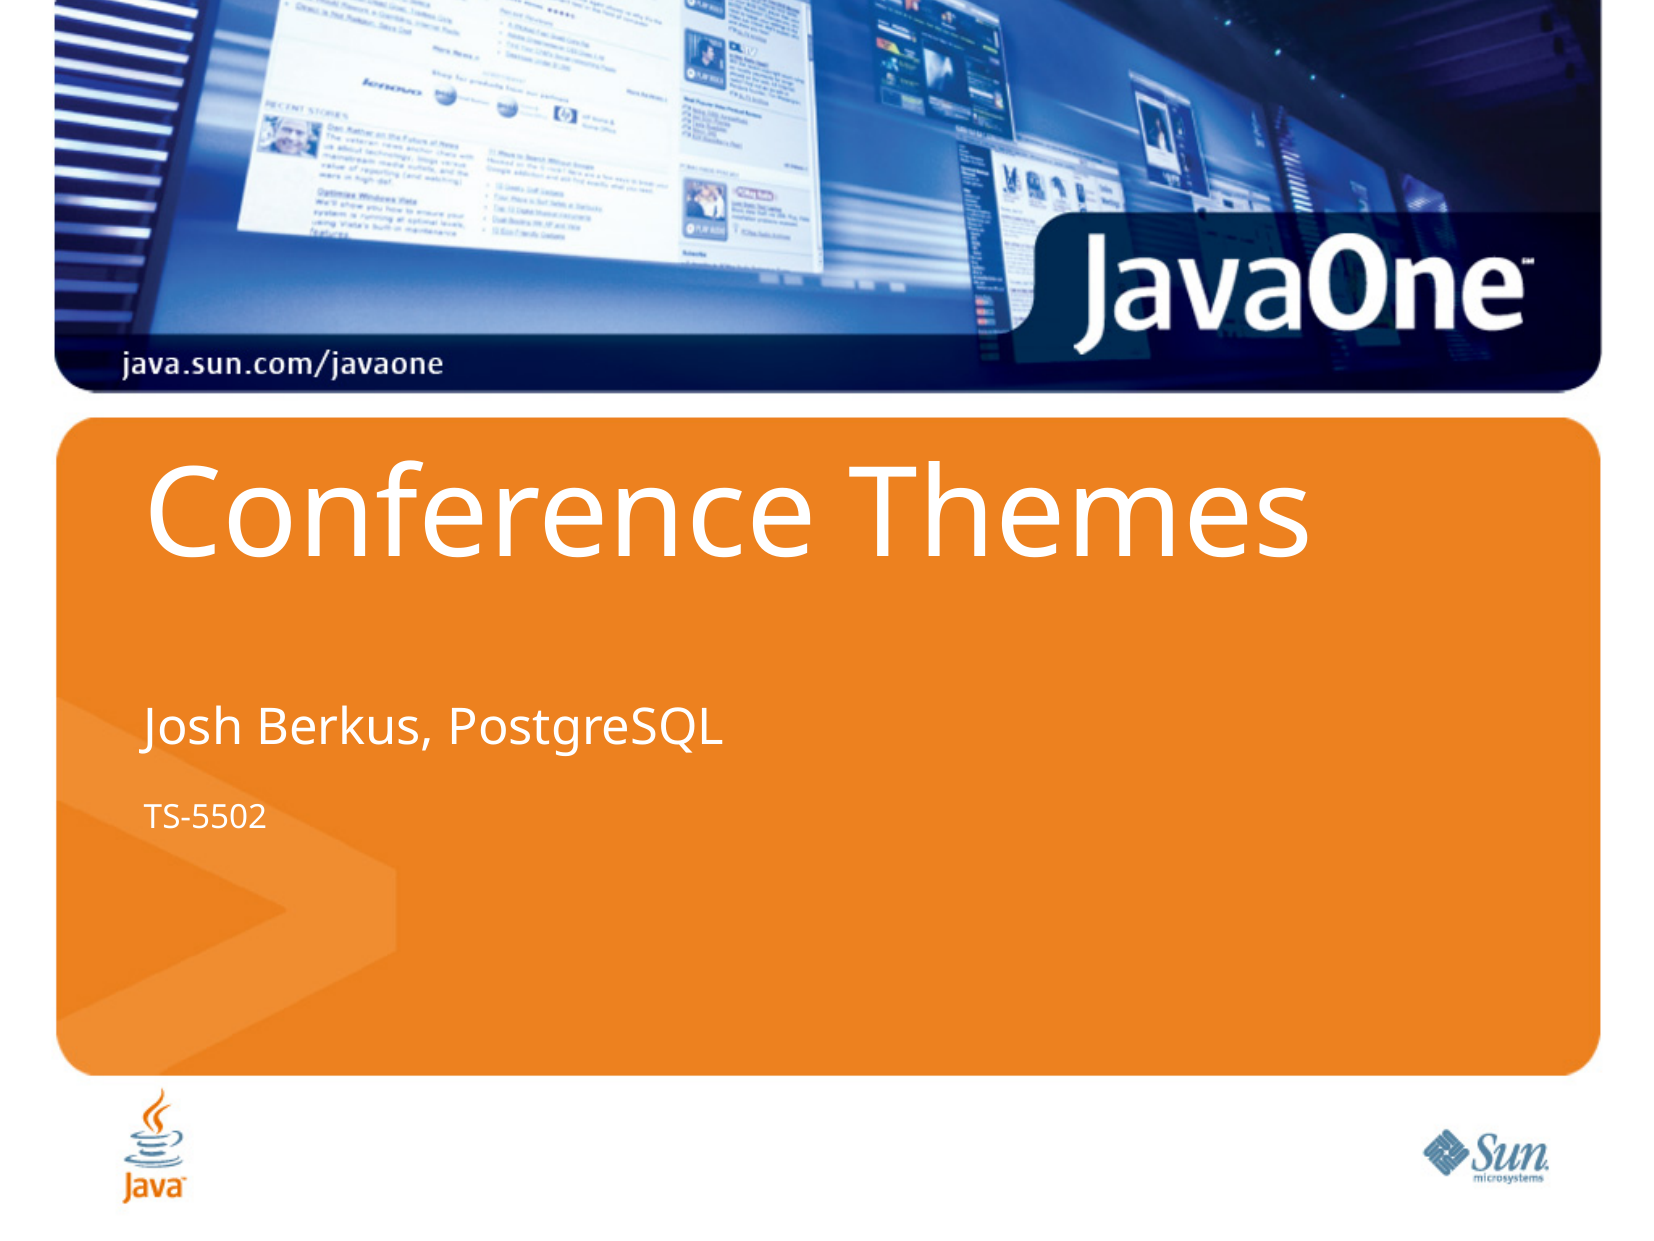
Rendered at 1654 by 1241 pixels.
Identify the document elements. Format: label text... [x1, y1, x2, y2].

title Conference Themes [143, 440, 1570, 683]
subtitle Josh Berkus, PostgreSQL TS-5502 [143, 697, 1066, 911]
picture [0, 0, 1654, 1241]
